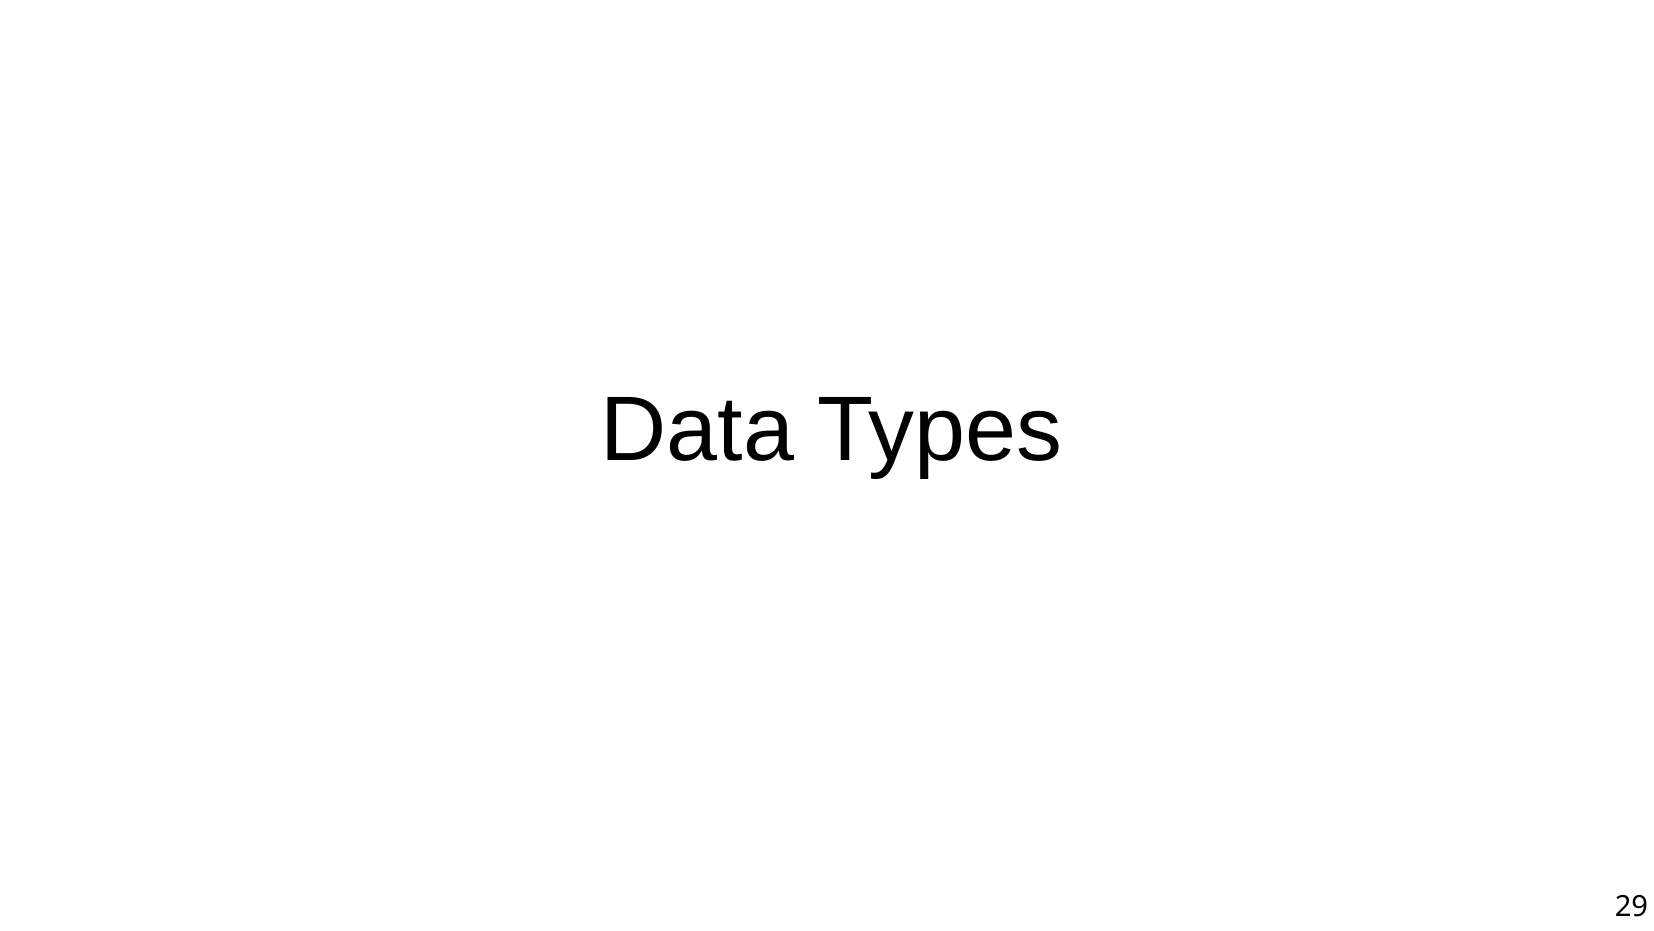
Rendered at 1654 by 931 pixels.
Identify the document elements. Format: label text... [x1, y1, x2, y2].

title Data Types [87, 350, 1576, 507]
